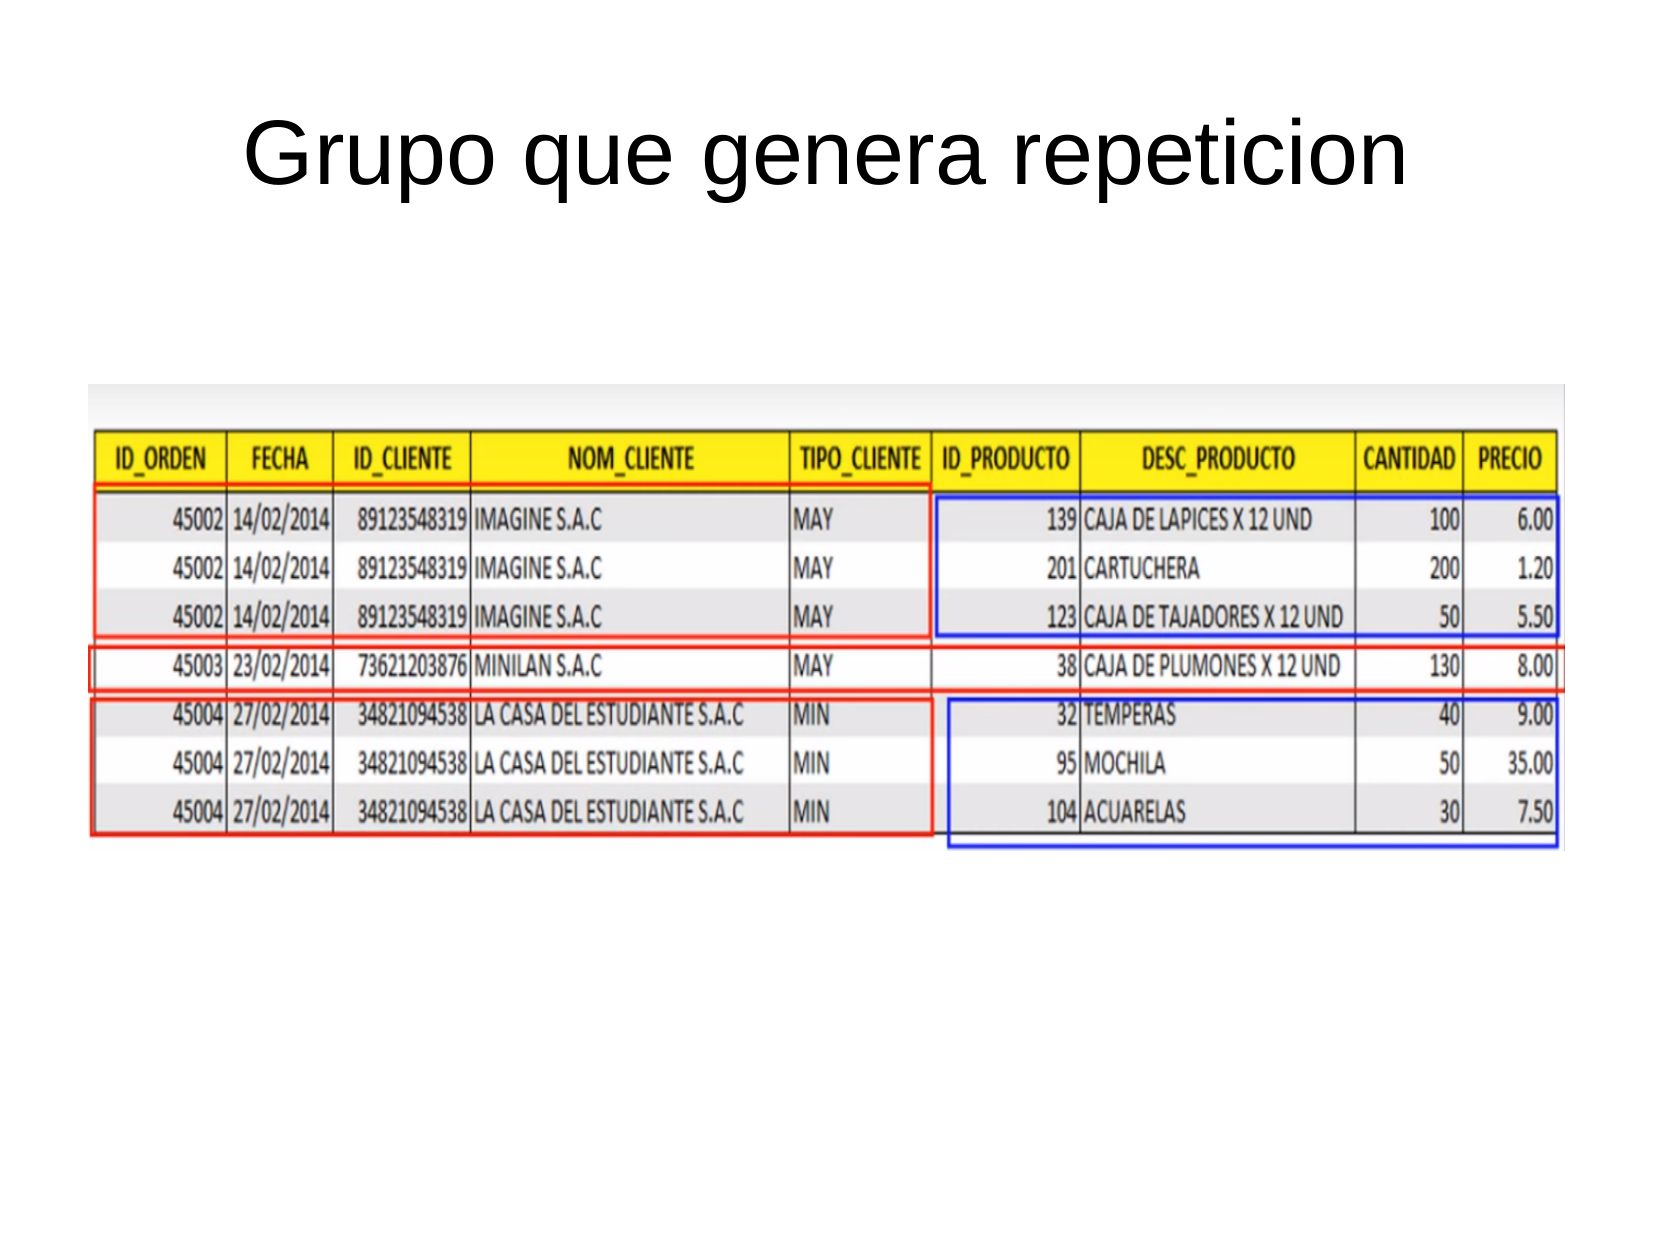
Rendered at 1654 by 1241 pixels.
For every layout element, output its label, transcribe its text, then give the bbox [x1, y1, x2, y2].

title Grupo que genera repeticion [82, 49, 1571, 257]
picture [88, 384, 1565, 851]
